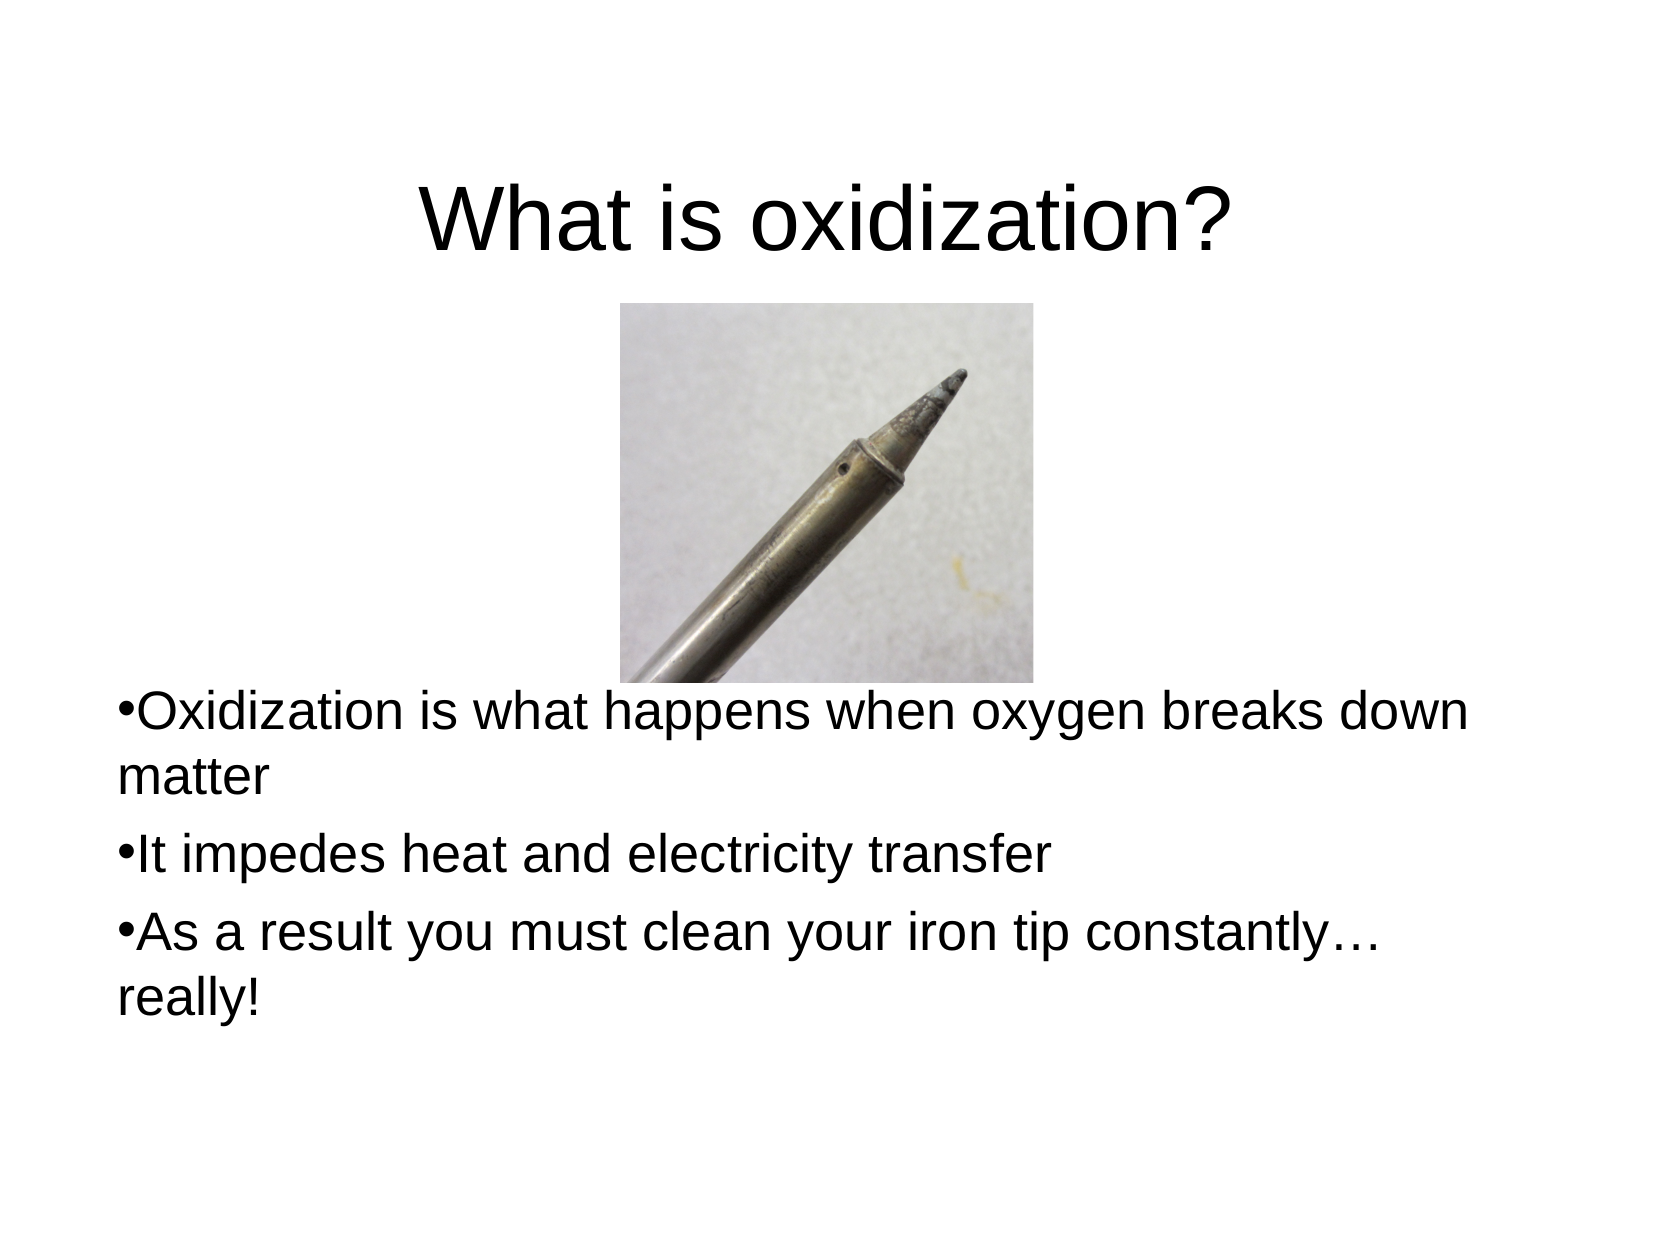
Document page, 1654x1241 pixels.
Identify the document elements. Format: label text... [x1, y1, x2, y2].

title What is oxidization? [124, 110, 1530, 317]
list Oxidization is what happens when oxygen breaks down matter It impedes heat and electricity transfer As a result you must clean your iron tip constantly… really! [27, 358, 1530, 1103]
picture [620, 303, 1034, 683]
